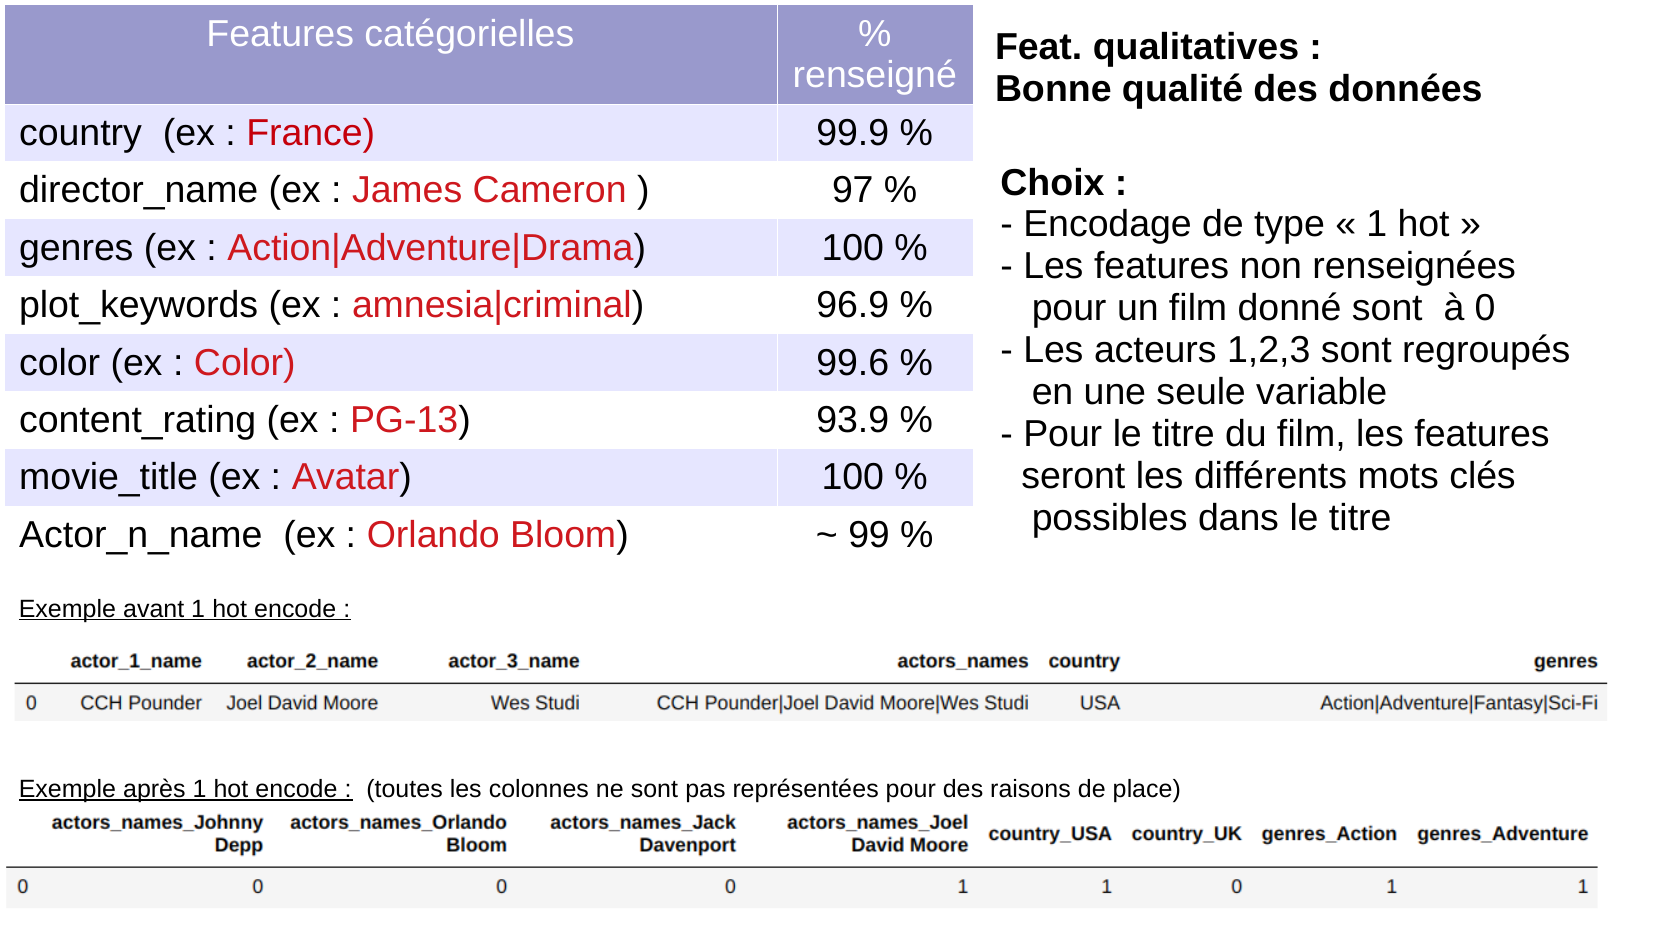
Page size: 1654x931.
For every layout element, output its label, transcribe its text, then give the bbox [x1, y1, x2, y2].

table_cell content_rating (ex : PG-13) [5, 392, 777, 448]
table_cell Actor_n_name (ex : Orlando Bloom) [5, 507, 777, 563]
table_cell 97 % [778, 162, 973, 218]
table_cell genres (ex : Action|Adventure|Drama) [5, 219, 777, 276]
table_cell 96.9 % [778, 277, 973, 333]
text_box Exemple avant 1 hot encode : [4, 587, 367, 631]
text_box Choix : - Encodage de type « 1 hot » - Les features non renseignées pour un film donné sont à 0 - Les acteurs 1,2,3 sont regroupés en une seule variable - Pour le titre du film, les features seront les différents mots clés possibles dans le titre [985, 153, 1654, 547]
picture [11, 637, 1621, 721]
table_cell movie_title (ex : Avatar) [5, 449, 777, 506]
table_cell 99.9 % [778, 105, 973, 161]
table_cell ~ 99 % [778, 507, 973, 563]
table_cell country (ex : France) [5, 105, 777, 161]
table_cell color (ex : Color) [5, 334, 777, 391]
table_cell 100 % [778, 219, 973, 276]
table_cell 100 % [778, 449, 973, 506]
table_cell plot_keywords (ex : amnesia|criminal) [5, 277, 777, 333]
text_box Exemple après 1 hot encode : (toutes les colonnes ne sont pas représentées pour des raisons de place) [4, 767, 1501, 811]
table_header Features catégorielles [5, 5, 777, 104]
text_box Feat. qualitatives : Bonne qualité des données [980, 18, 1548, 201]
table_cell 93.9 % [778, 392, 973, 448]
table_cell 99.6 % [778, 334, 973, 391]
table_cell director_name (ex : James Cameron ) [5, 162, 777, 218]
picture [0, 810, 1604, 912]
table_header % renseigné [778, 5, 973, 104]
